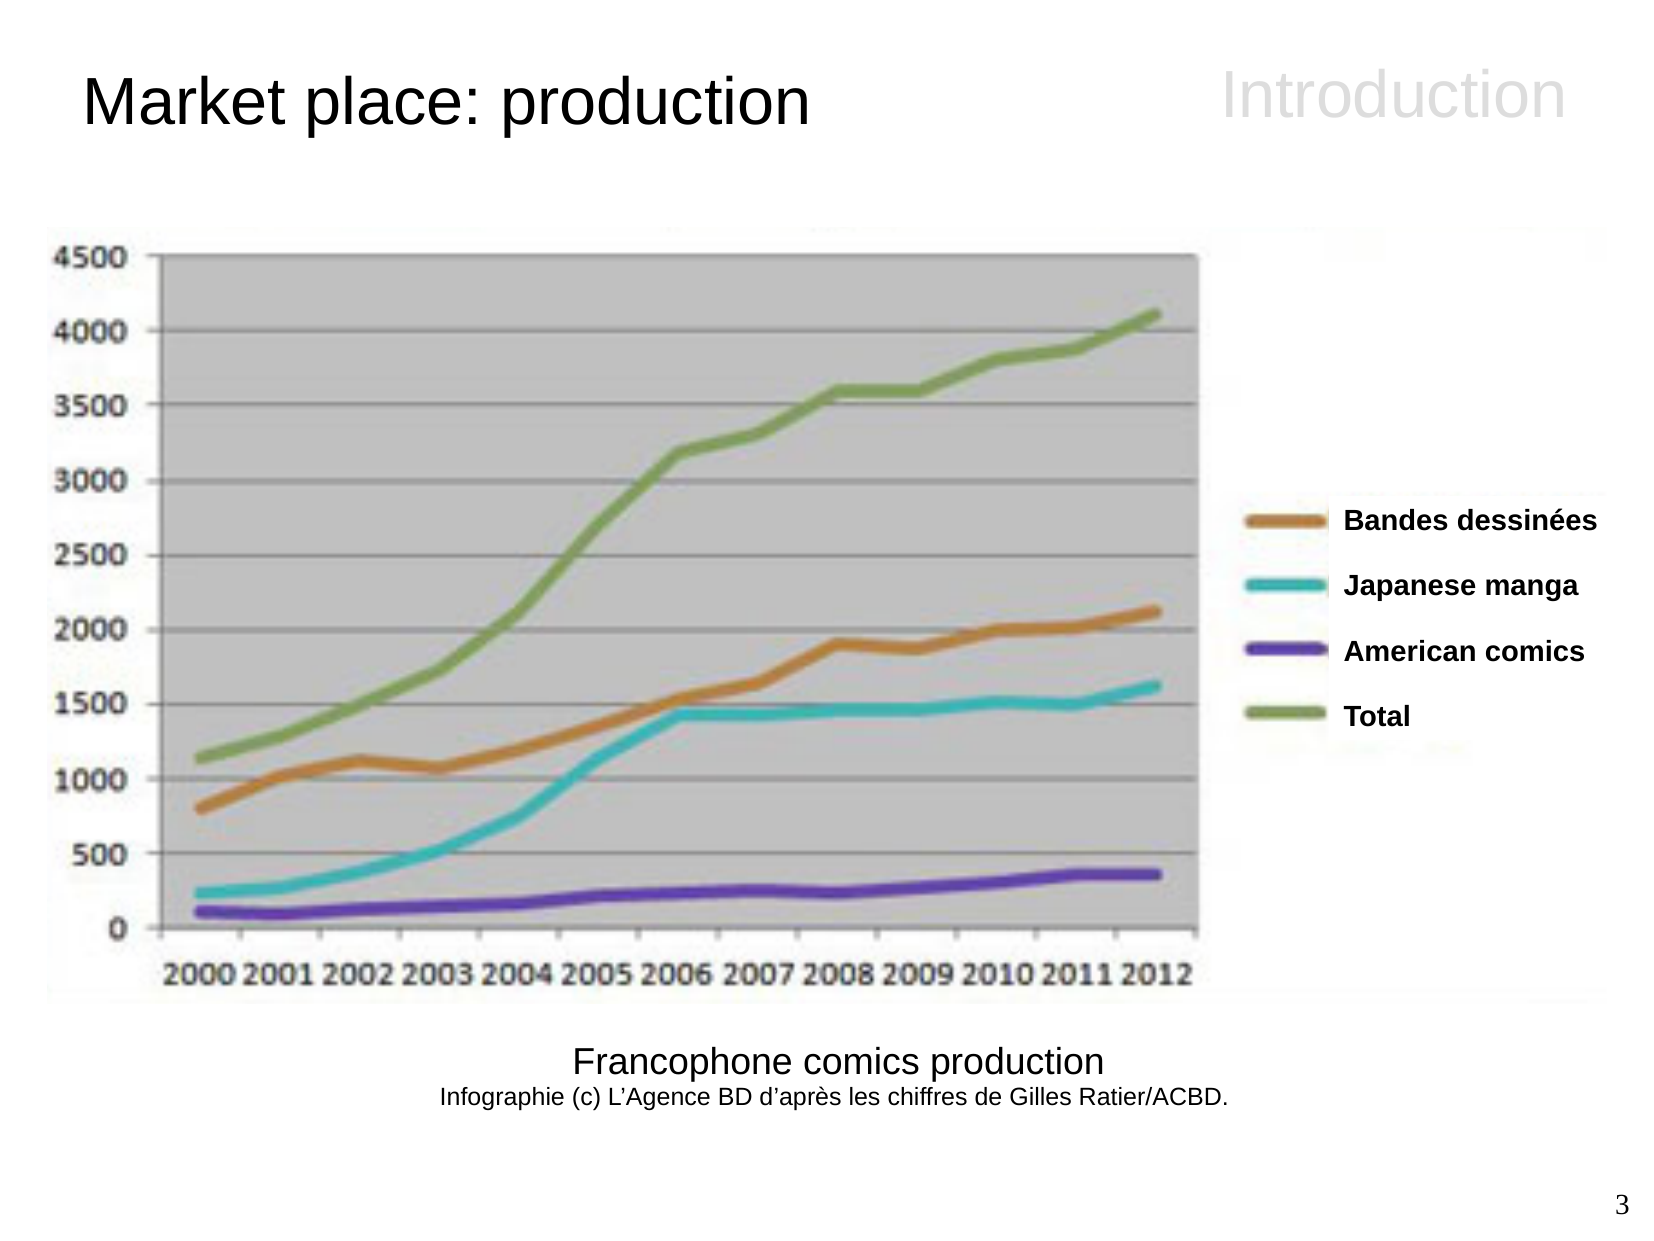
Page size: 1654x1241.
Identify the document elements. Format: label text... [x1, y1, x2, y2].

text_box Francophone comics production Infographie (c) L’Agence BD d’après les chiffres de Gilles Ratier/ACBD. [377, 1033, 1300, 1119]
title Market place: production [82, 64, 1170, 139]
picture [47, 227, 1607, 1004]
text_box Bandes dessinées Japanese manga American comics Total [1328, 496, 1624, 741]
